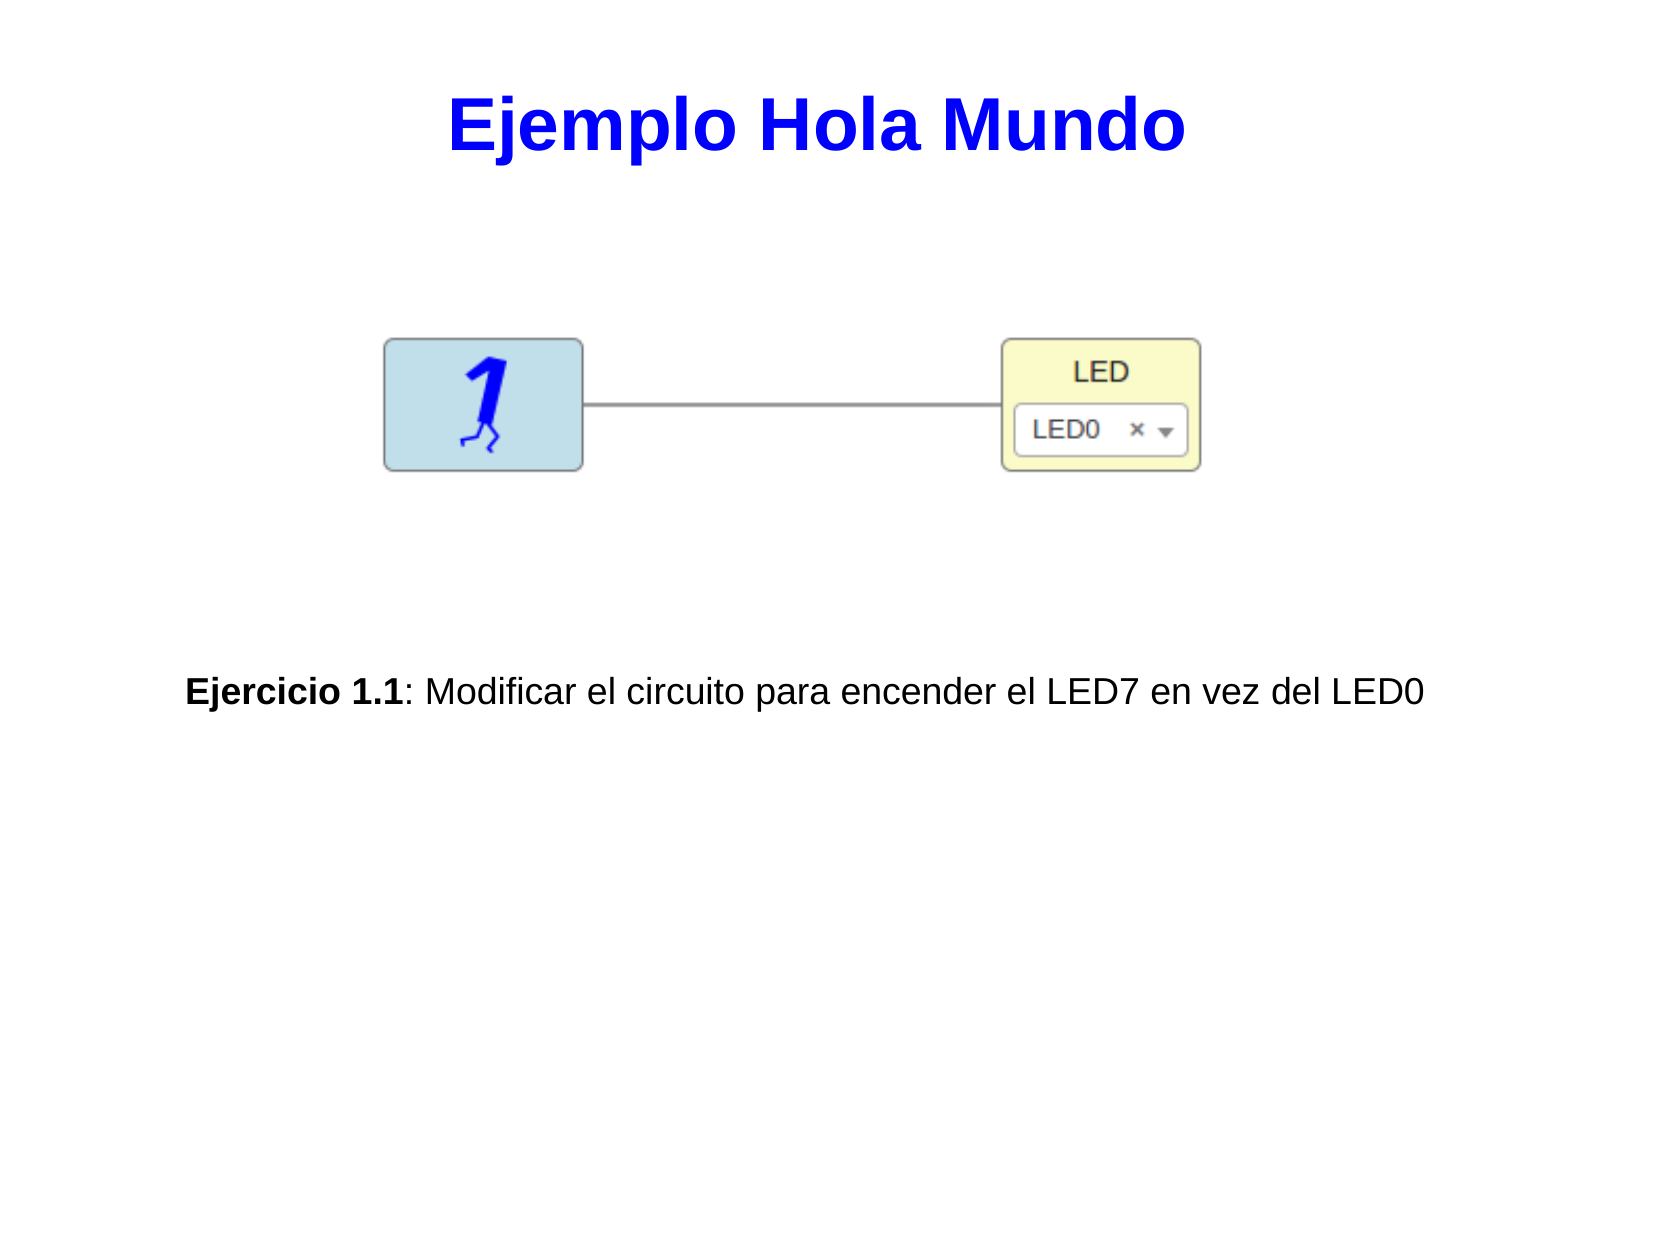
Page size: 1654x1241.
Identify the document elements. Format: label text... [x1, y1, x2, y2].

text_box Ejemplo Hola Mundo [90, 75, 1546, 174]
text_box Ejercicio 1.1: Modificar el circuito para encender el LED7 en vez del LED0 [170, 663, 1441, 721]
picture [315, 307, 1231, 511]
